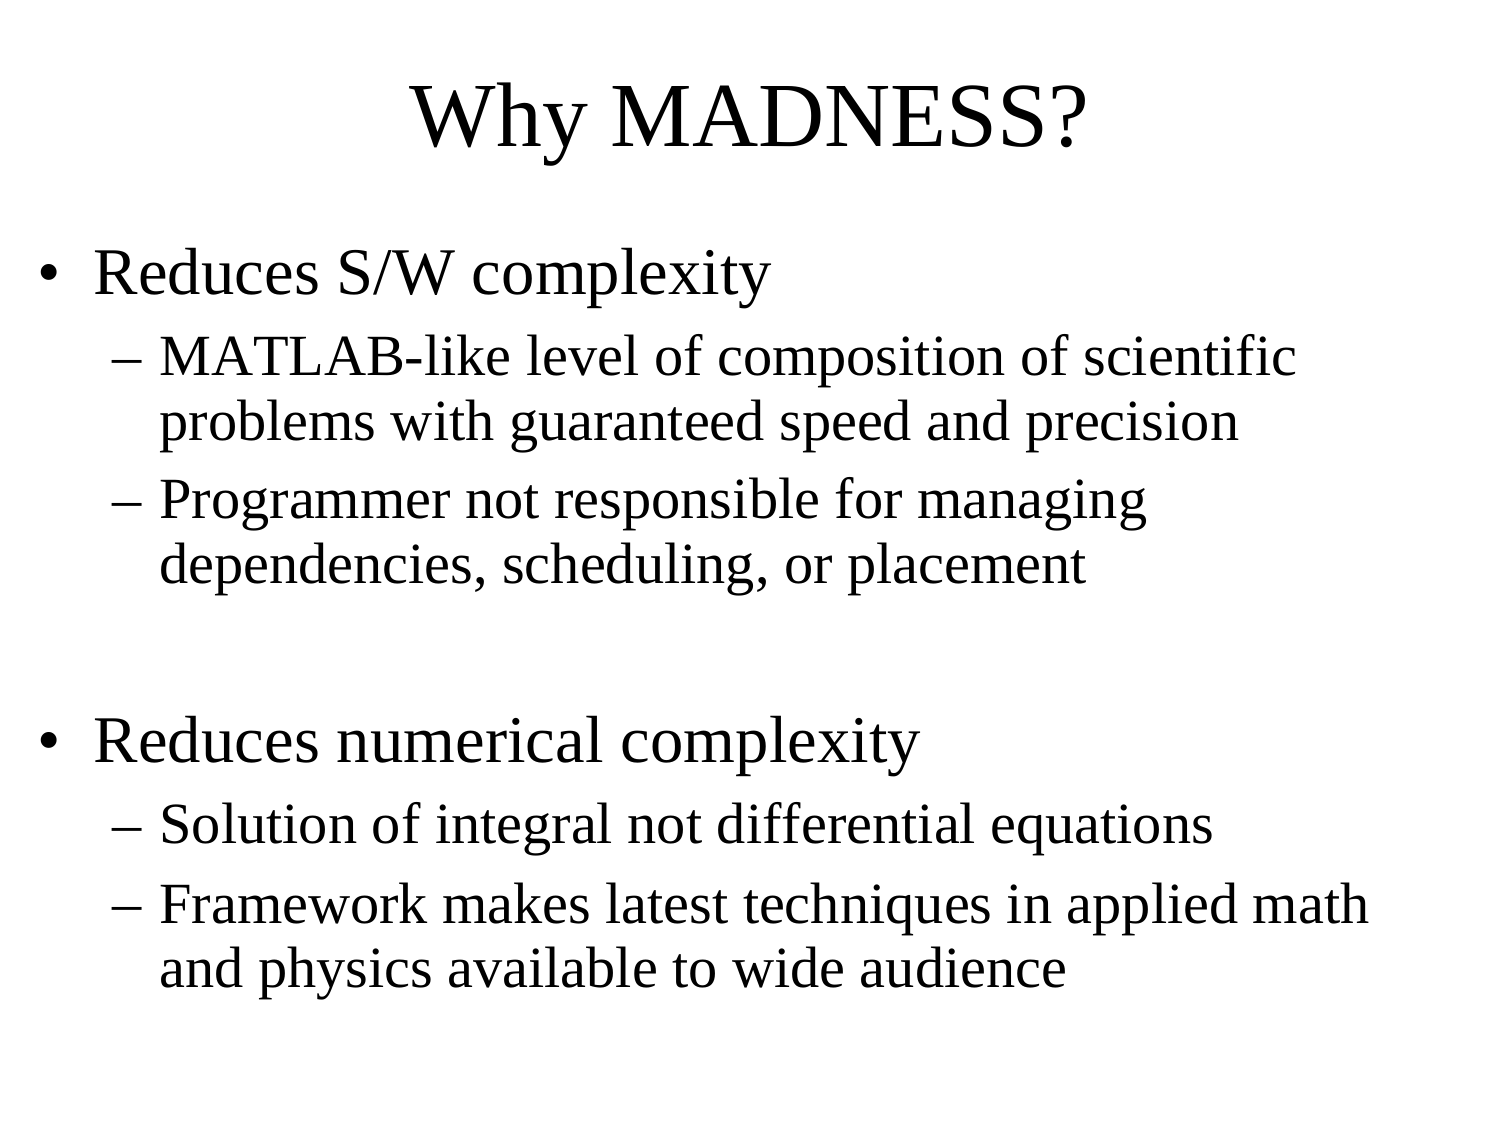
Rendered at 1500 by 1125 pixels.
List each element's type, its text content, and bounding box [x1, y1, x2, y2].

list Reduces S/W complexity MATLAB-like level of composition of scientific problems with guaranteed speed and precision Programmer not responsible for managing dependencies, scheduling, or placement Reduces numerical complexity Solution of integral not differential equations Framework makes latest techniques in applied math and physics available to wide audience [37, 234, 1426, 1002]
title Why MADNESS? [75, 4, 1426, 226]
